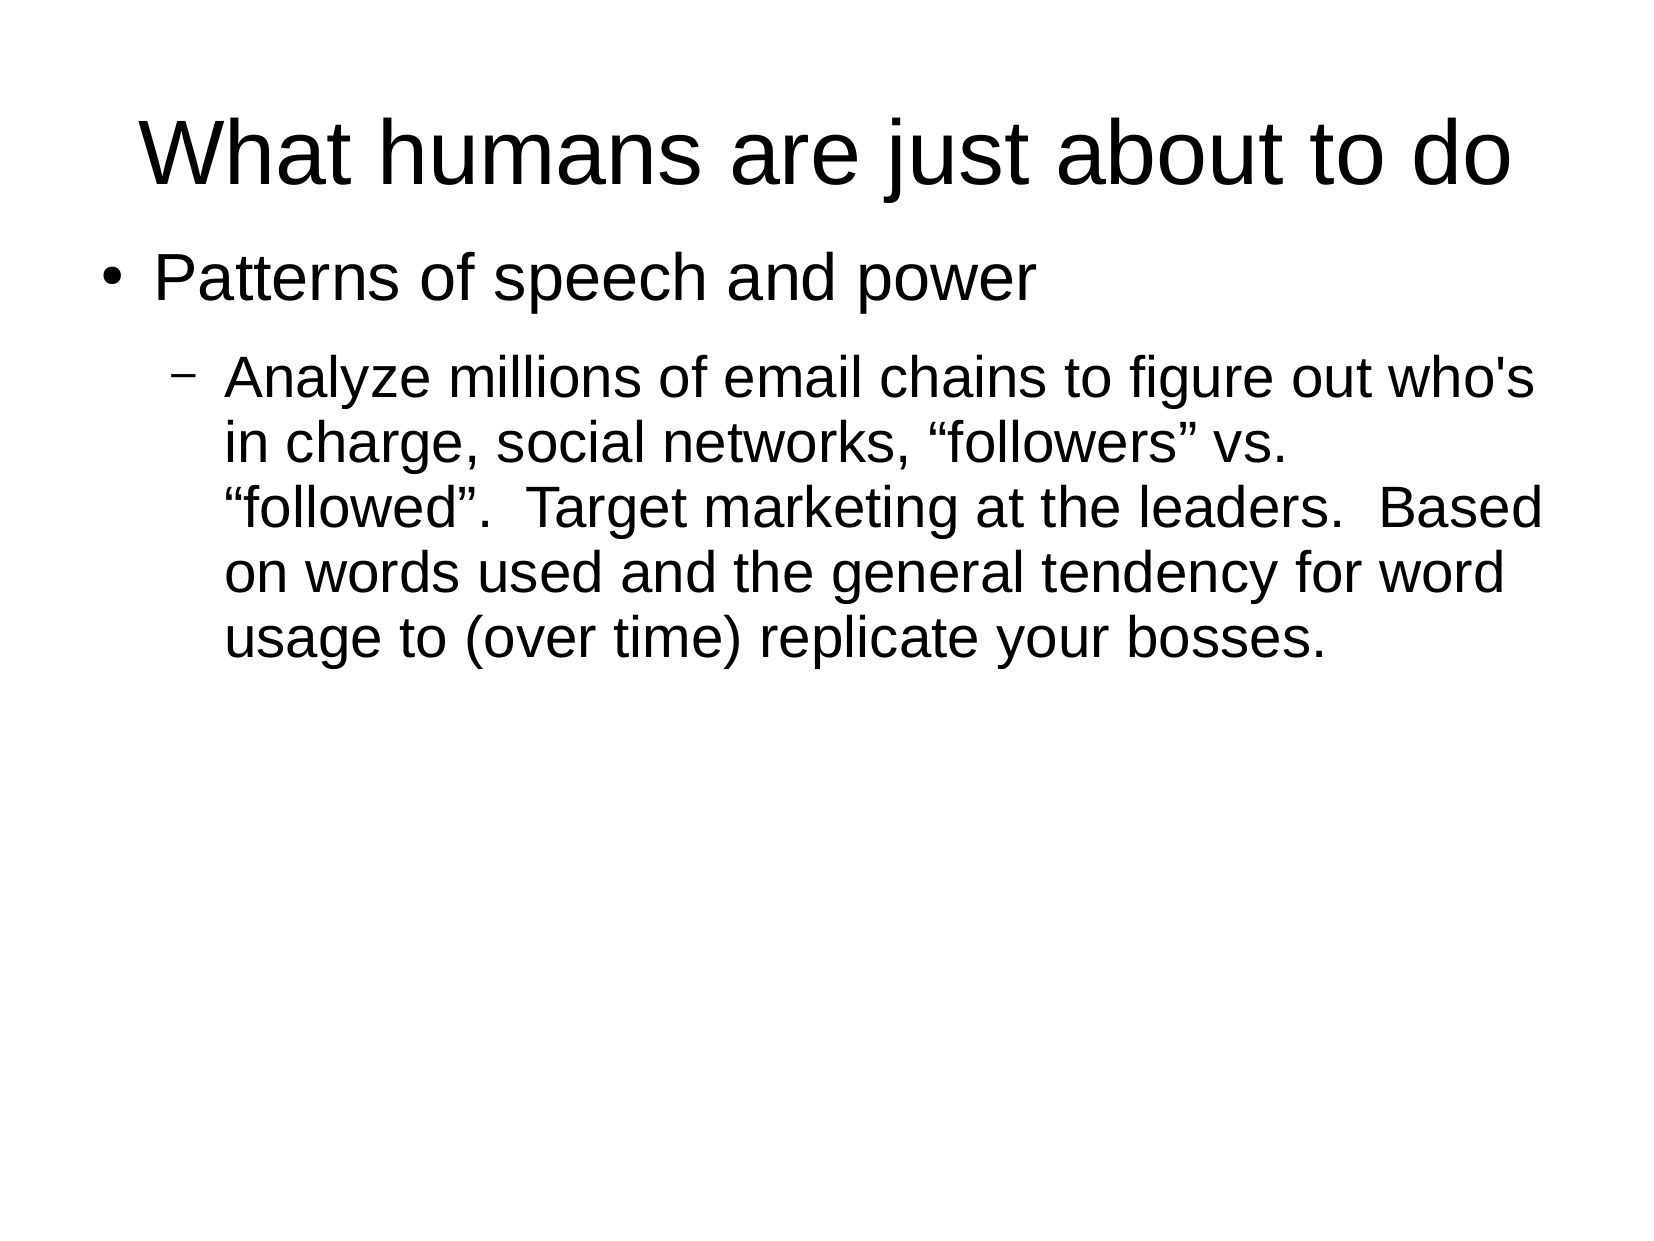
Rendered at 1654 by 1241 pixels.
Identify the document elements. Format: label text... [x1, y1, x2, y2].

list Patterns of speech and power Analyze millions of email chains to figure out who's in charge, social networks, “followers” vs. “followed”. Target marketing at the leaders. Based on words used and the general tendency for word usage to (over time) replicate your bosses. [82, 240, 1571, 960]
title What humans are just about to do [82, 49, 1571, 240]
